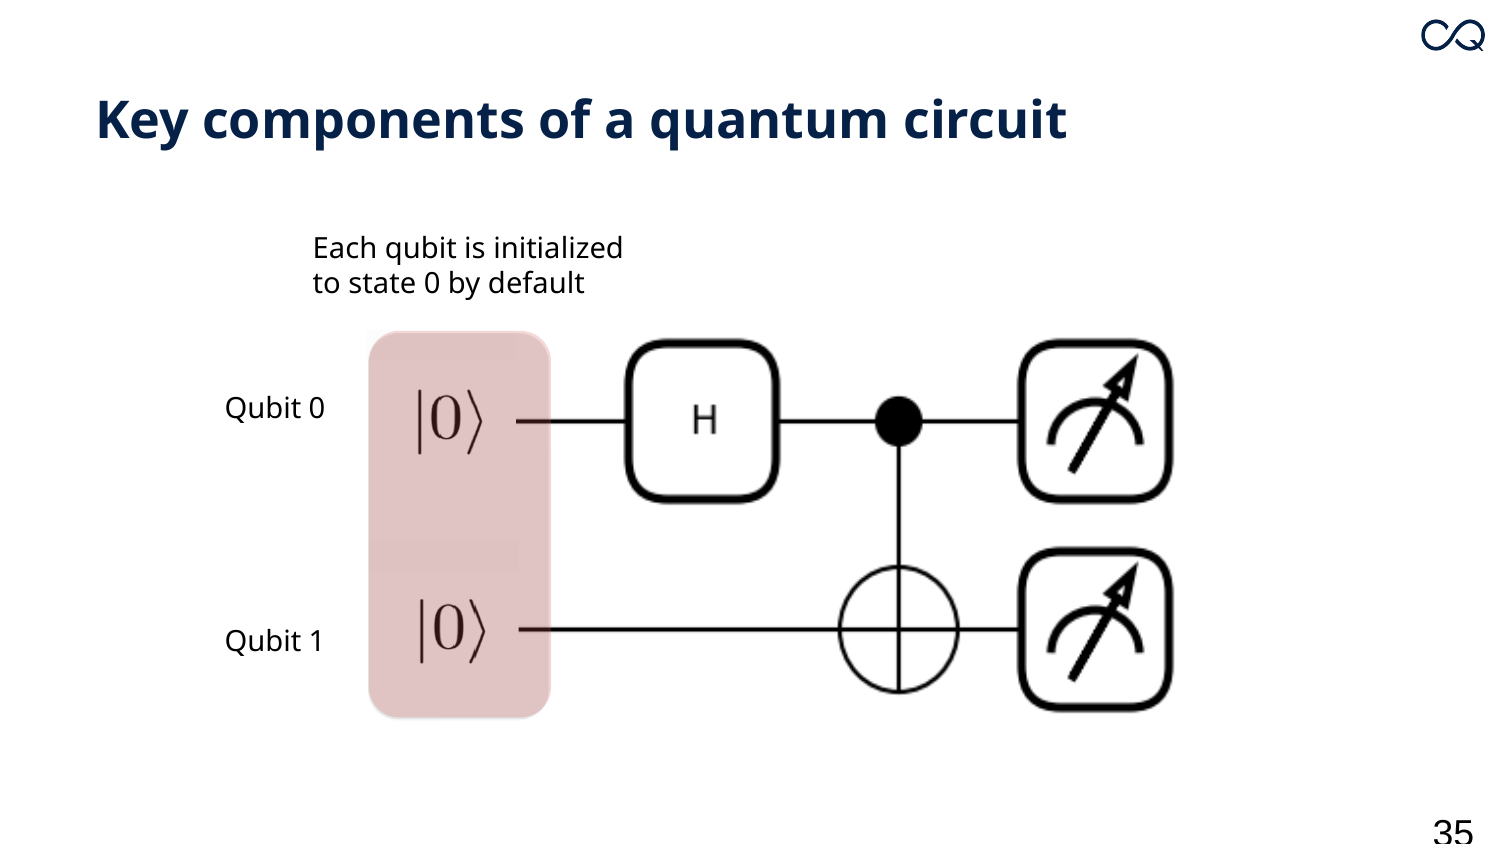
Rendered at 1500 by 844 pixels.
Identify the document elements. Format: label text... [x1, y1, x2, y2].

text_box Qubit 1 [209, 607, 405, 677]
title Key components of a quantum circuit [79, 71, 1428, 173]
text_box Each qubit is initialized to state 0 by default [297, 214, 659, 316]
text_box [368, 330, 552, 718]
picture [366, 288, 1202, 739]
picture [1421, 19, 1485, 51]
text_box Qubit 0 [209, 374, 405, 443]
